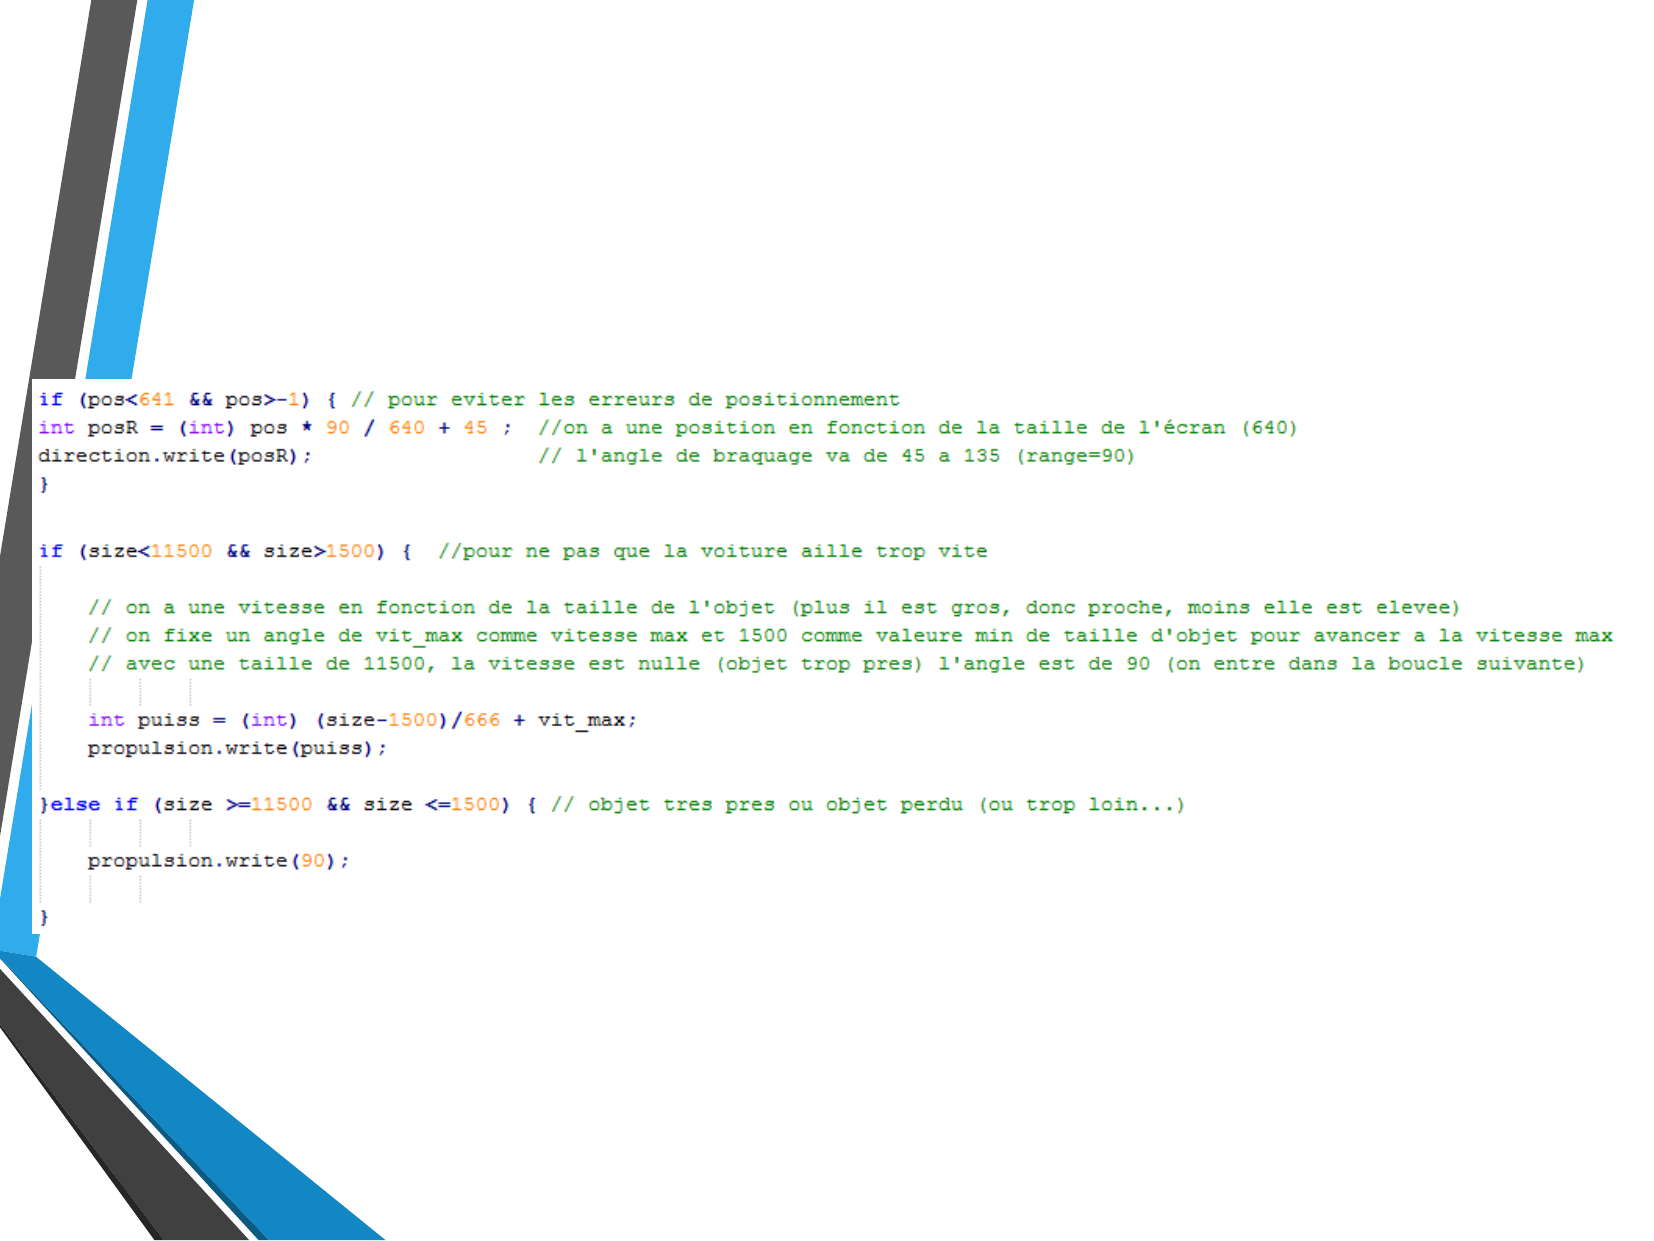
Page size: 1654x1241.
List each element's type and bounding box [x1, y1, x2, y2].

picture [32, 379, 1637, 934]
